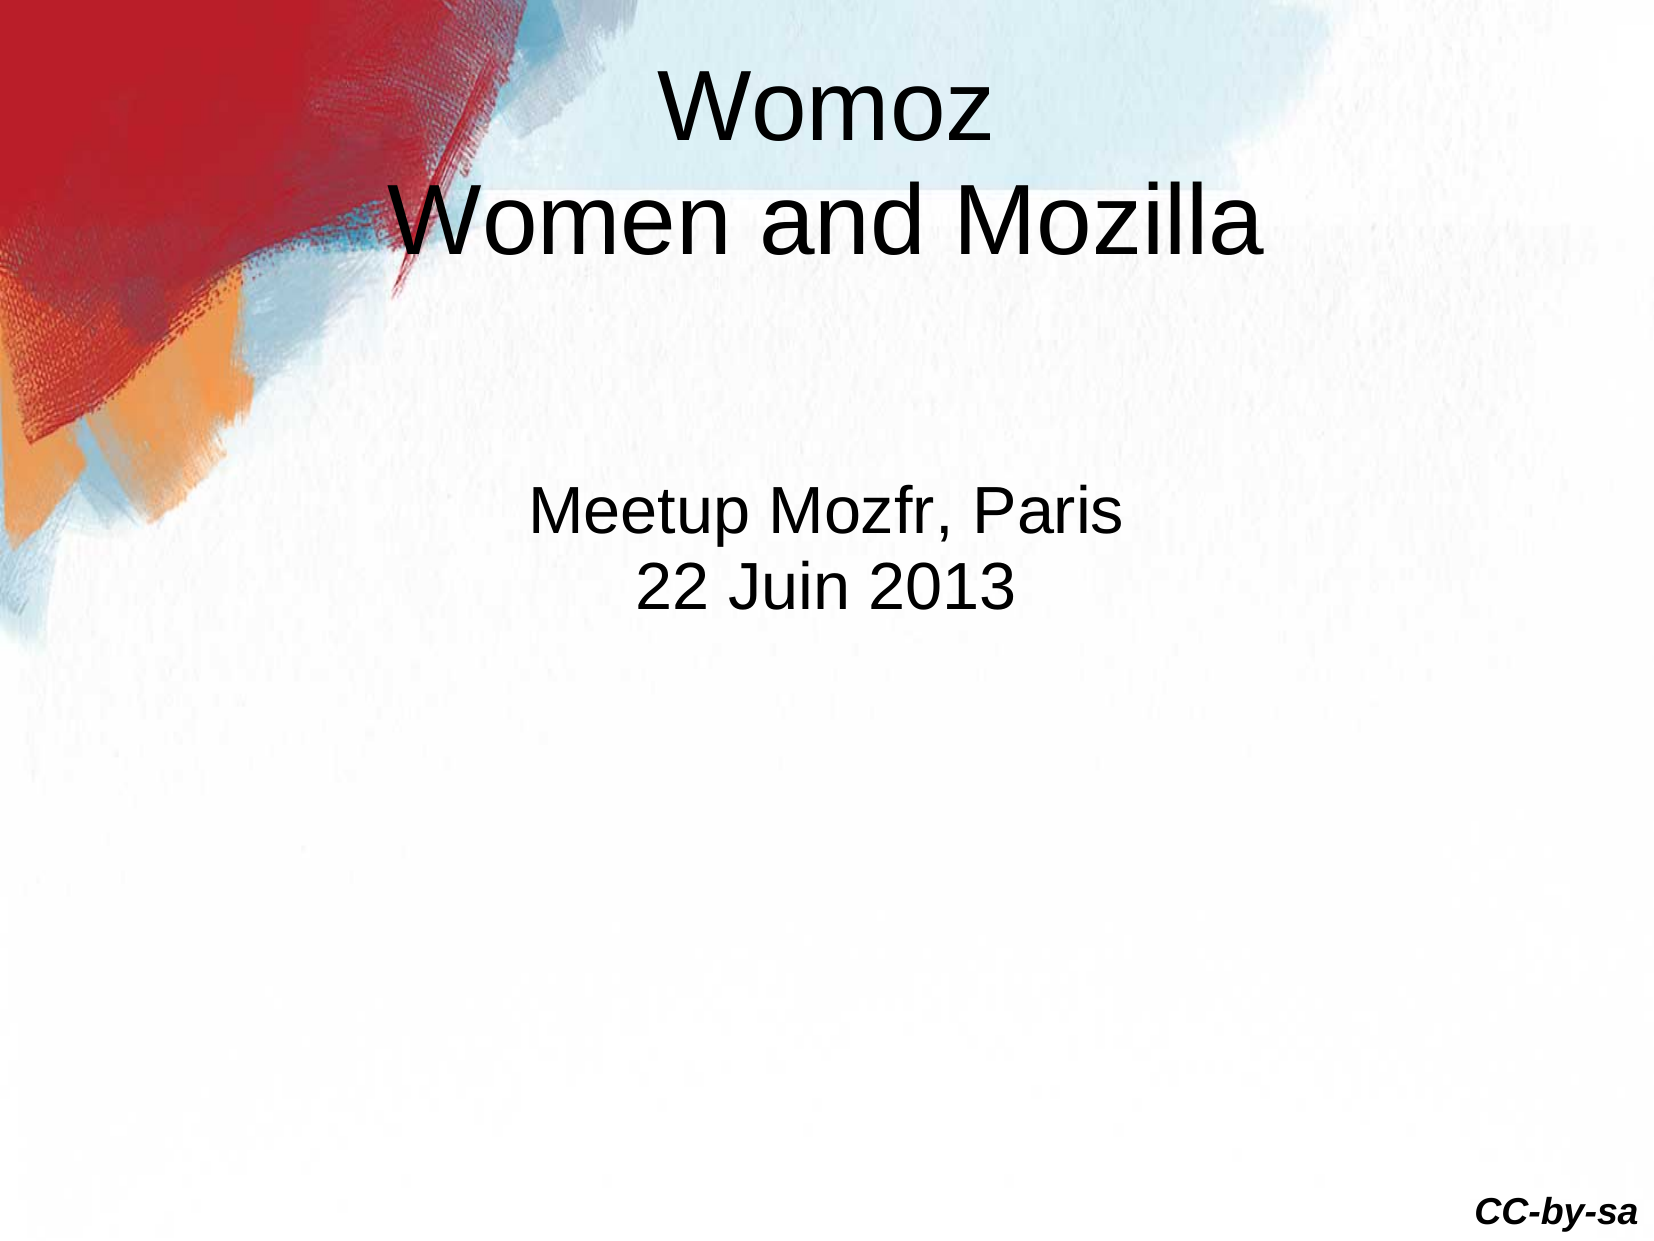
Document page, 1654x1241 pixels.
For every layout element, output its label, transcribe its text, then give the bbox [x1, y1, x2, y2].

picture [0, 0, 1654, 1241]
title Womoz Women and Mozilla [82, 49, 1571, 278]
subtitle Meetup Mozfr, Paris 22 Juin 2013 [82, 472, 1571, 1010]
text_box CC-by-sa [1310, 1180, 1654, 1238]
